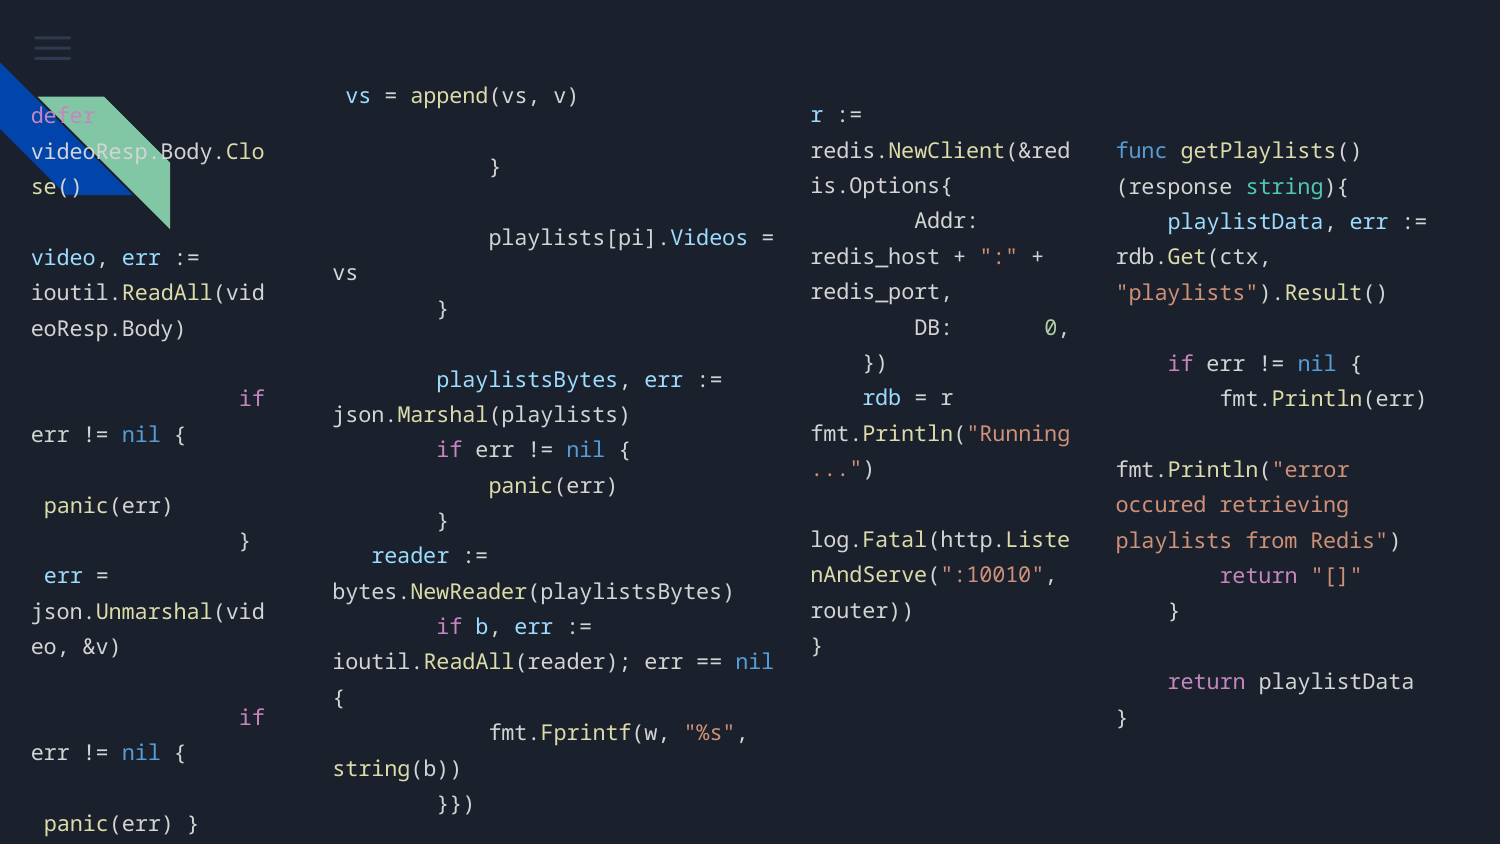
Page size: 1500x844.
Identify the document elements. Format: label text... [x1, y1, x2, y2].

text_box vs = append(vs, v) } playlists[pi].Videos = vs } playlistsBytes, err := json.Marshal(playlists) if err != nil { panic(err) } reader := bytes.NewReader(playlistsBytes) if b, err := ioutil.ReadAll(reader); err == nil { fmt.Fprintf(w, "%s", string(b)) }}) [317, 57, 810, 844]
title defer videoResp.Body.Close() video, err := ioutil.ReadAll(videoResp.Body) if err != nil { panic(err) } err = json.Unmarshal(video, &v) if err != nil { panic(err) } [15, 77, 288, 844]
text_box r := redis.NewClient(&redis.Options{ Addr: redis_host + ":" + redis_port, DB: 0, }) rdb = r fmt.Println("Running...") log.Fatal(http.ListenAndServe(":10010", router)) } [795, 76, 1089, 779]
text_box func getPlaylists()(response string){ playlistData, err := rdb.Get(ctx, "playlists").Result() if err != nil { fmt.Println(err) fmt.Println("error occured retrieving playlists from Redis") return "[]" } return playlistData } [1100, 77, 1452, 780]
